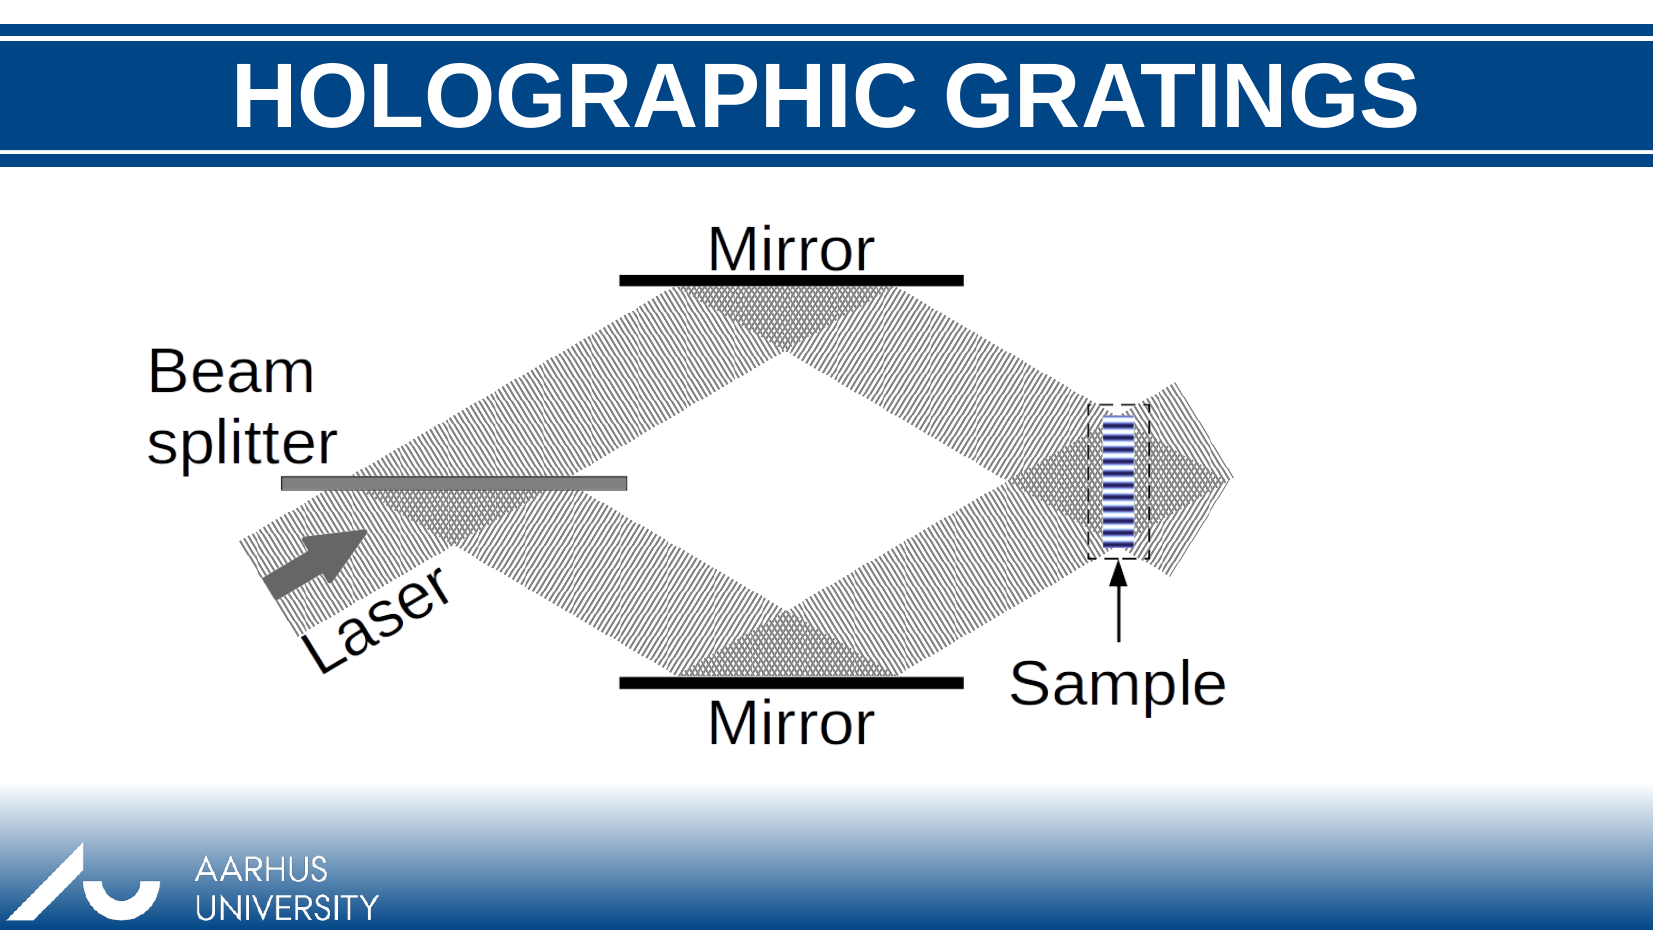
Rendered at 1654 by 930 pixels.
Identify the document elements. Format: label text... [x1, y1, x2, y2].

title HOLOGRAPHIC GRATINGS [0, 41, 1653, 151]
picture [5, 841, 414, 928]
picture [135, 207, 1261, 763]
